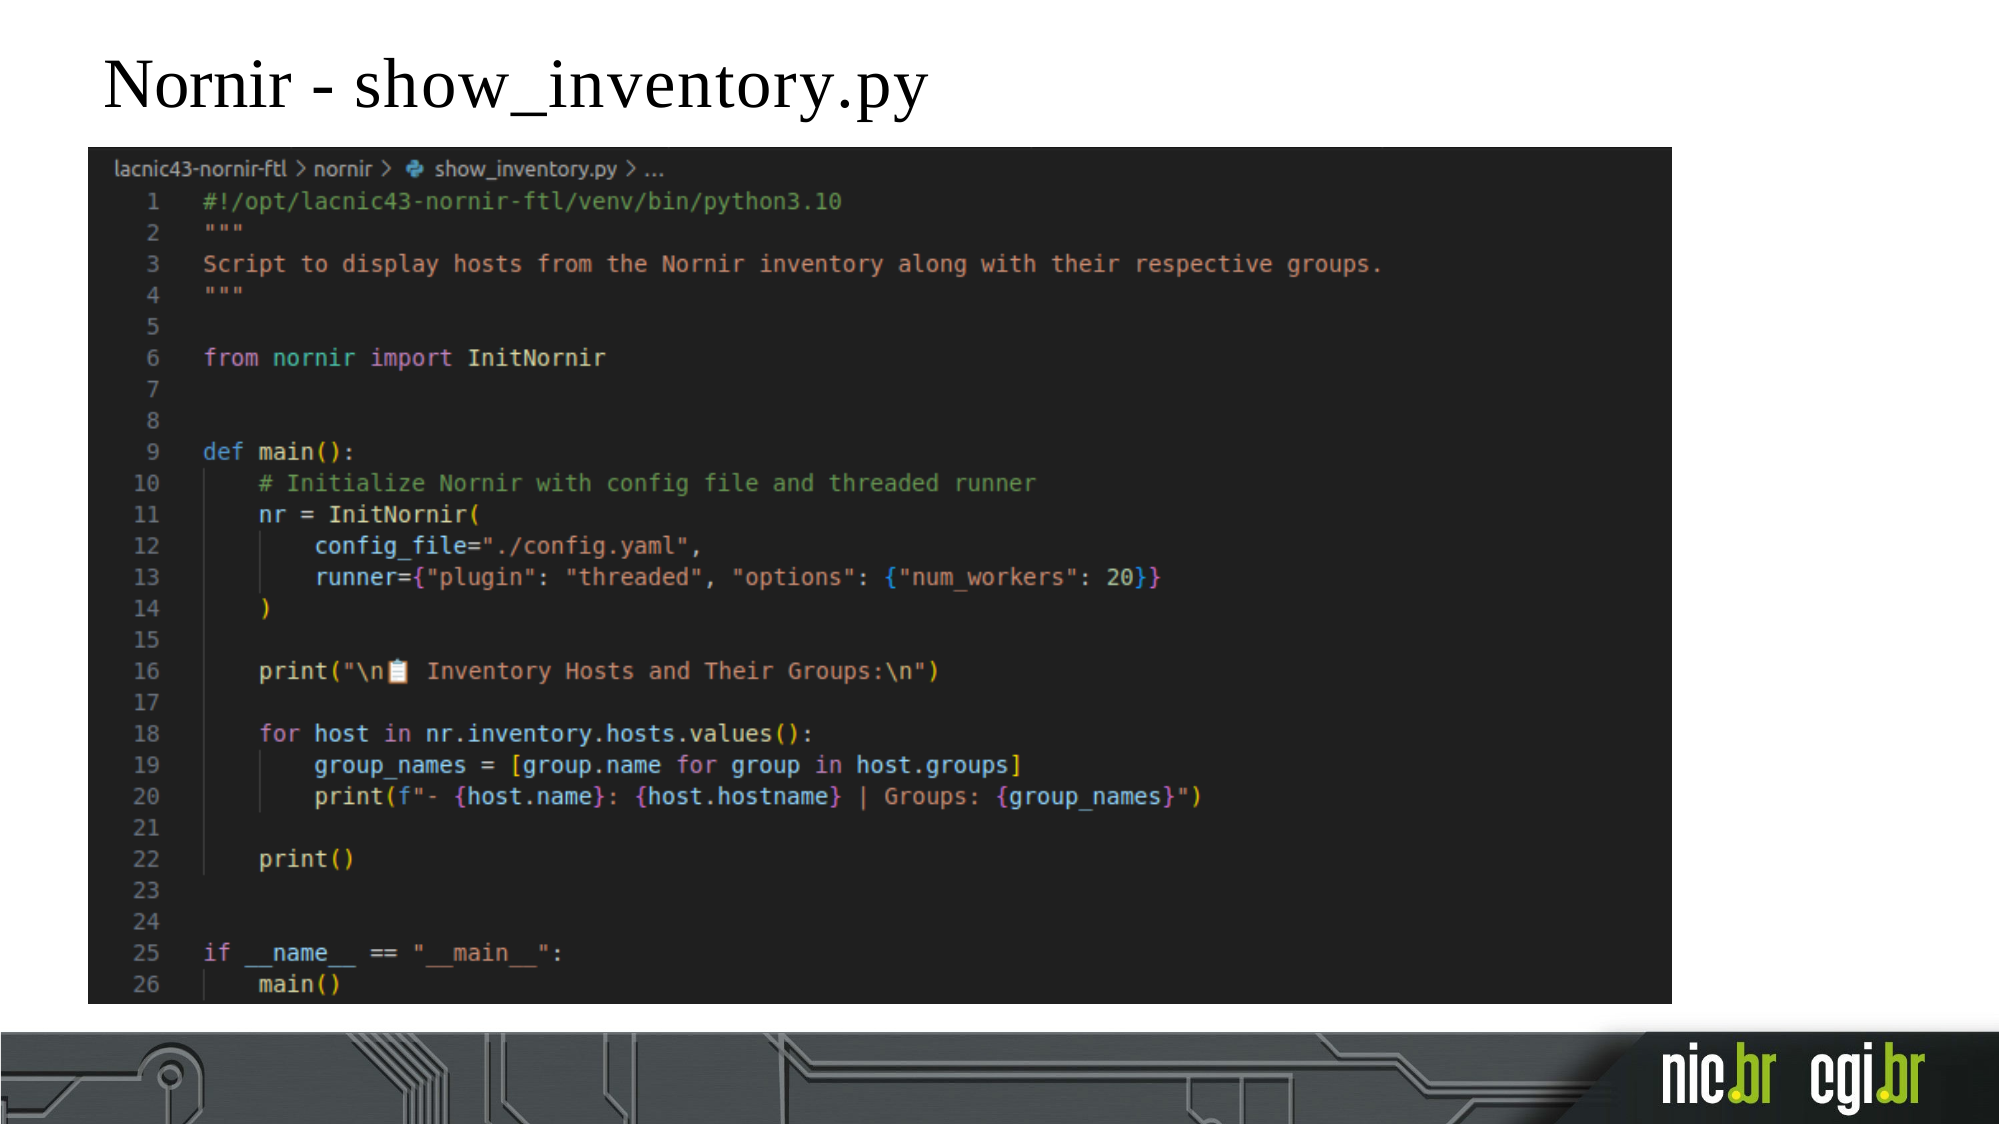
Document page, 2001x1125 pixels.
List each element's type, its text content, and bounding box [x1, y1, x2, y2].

picture [0, 0, 1999, 1124]
title Nornir - show_inventory.py [78, 36, 1923, 122]
